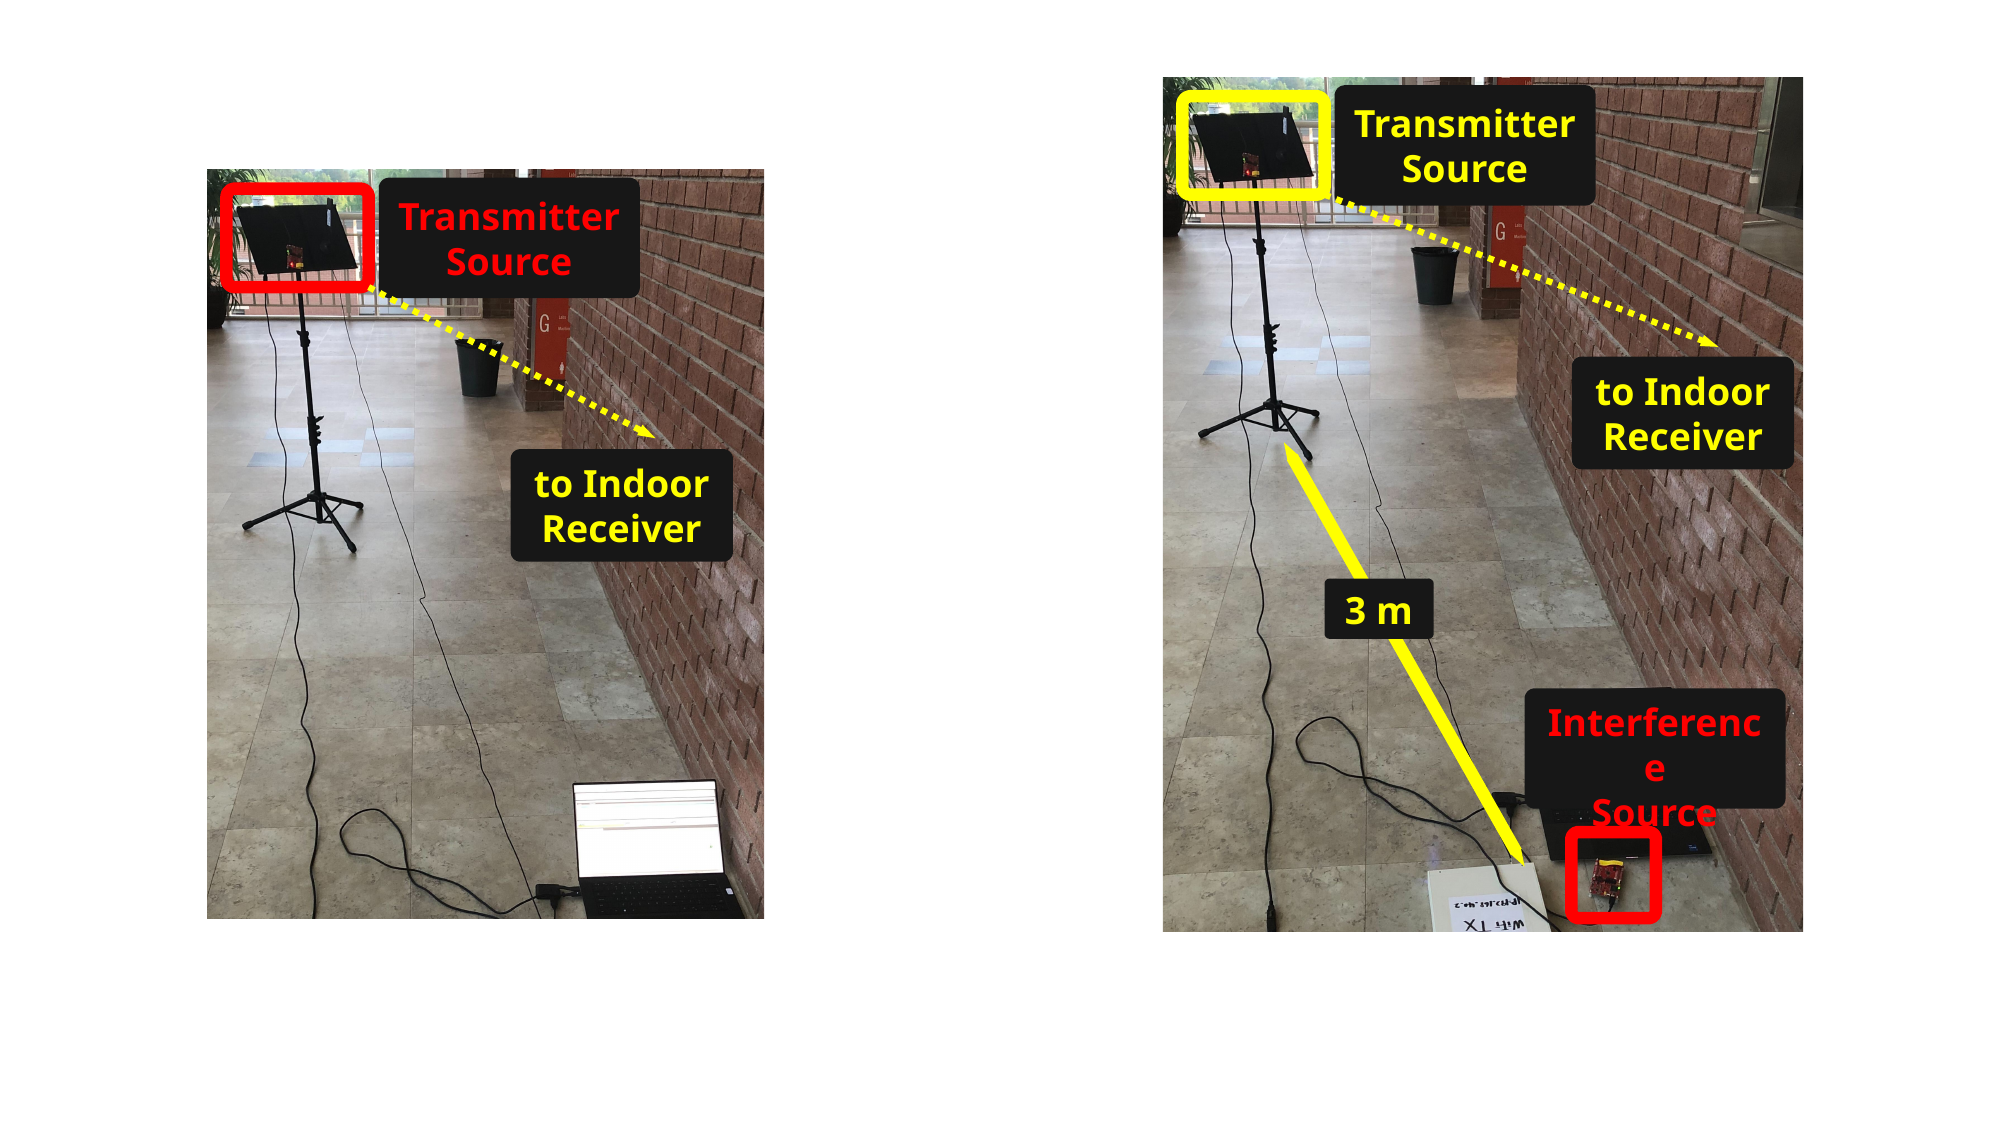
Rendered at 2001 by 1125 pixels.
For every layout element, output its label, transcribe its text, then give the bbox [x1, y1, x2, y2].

text_box to Indoor Receiver [1571, 356, 1795, 470]
text_box Transmitter Source [378, 177, 640, 299]
text_box to Indoor Receiver [510, 449, 733, 562]
text_box Transmitter Source [1334, 85, 1596, 206]
text_box Interference Source [1524, 688, 1786, 809]
picture [207, 169, 765, 919]
text_box 3 m [1324, 578, 1434, 639]
picture [1162, 77, 1804, 932]
